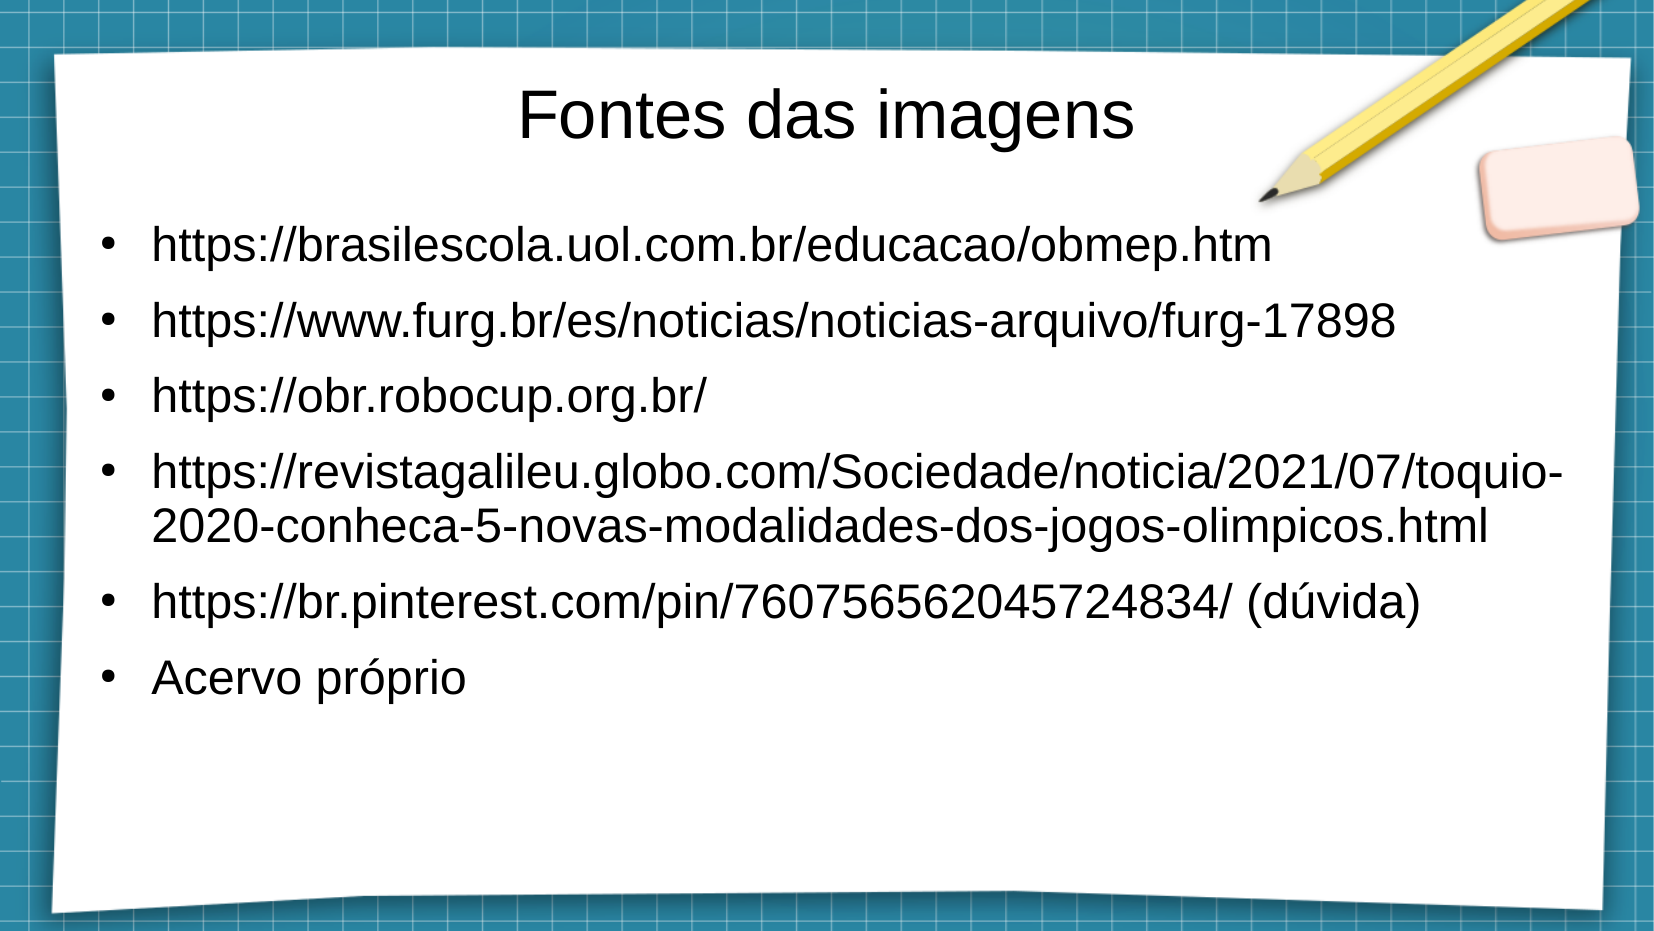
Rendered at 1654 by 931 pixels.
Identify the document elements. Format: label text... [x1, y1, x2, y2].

title Fontes das imagens [82, 37, 1571, 193]
list https://brasilescola.uol.com.br/educacao/obmep.htm https://www.furg.br/es/noticias/noticias-arquivo/furg-17898 https://obr.robocup.org.br/ https://revistagalileu.globo.com/Sociedade/noticia/2021/07/toquio-2020-conheca-5-novas-modalidades-dos-jogos-olimpicos.html https://br.pinterest.com/pin/760756562045724834/ (dúvida) Acervo próprio [82, 217, 1571, 758]
picture [0, 0, 1654, 931]
